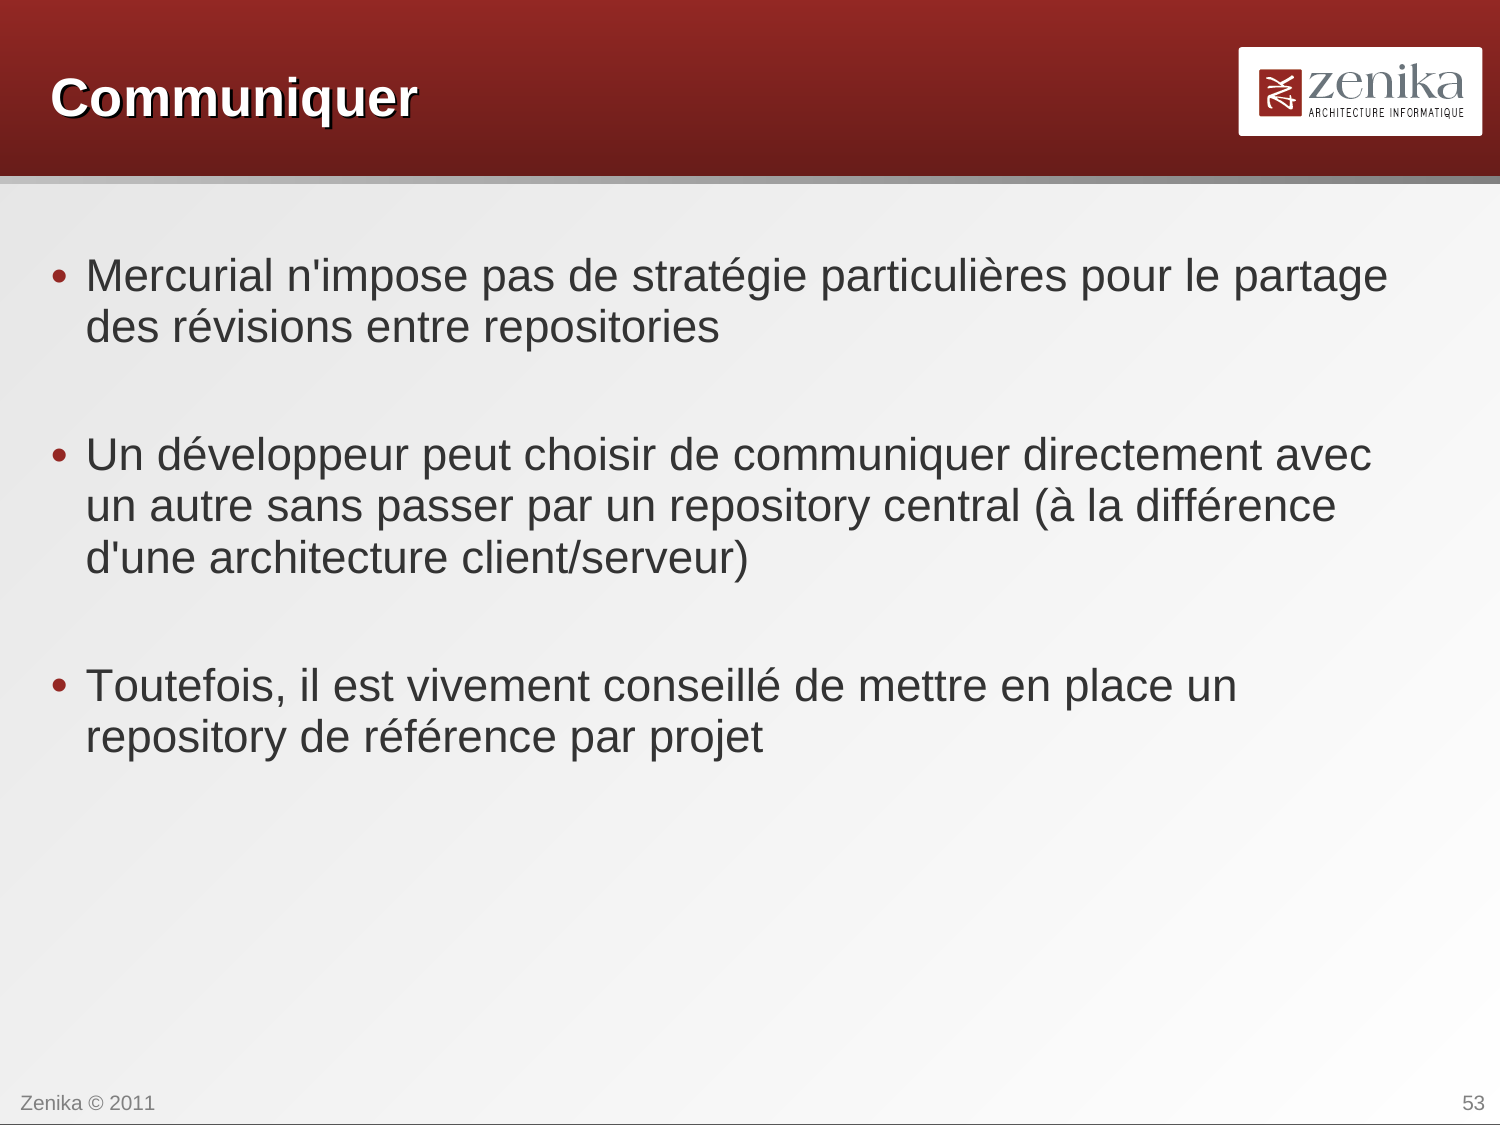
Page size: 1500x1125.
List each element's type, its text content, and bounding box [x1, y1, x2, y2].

list Mercurial n'impose pas de stratégie particulières pour le partage des révisions entre repositories Un développeur peut choisir de communiquer directement avec un autre sans passer par un repository central (à la différence d'une architecture client/serveur) Toutefois, il est vivement conseillé de mettre en place un repository de référence par projet [50, 249, 1435, 1064]
picture [1257, 58, 1464, 125]
title Communiquer [50, 22, 1206, 172]
